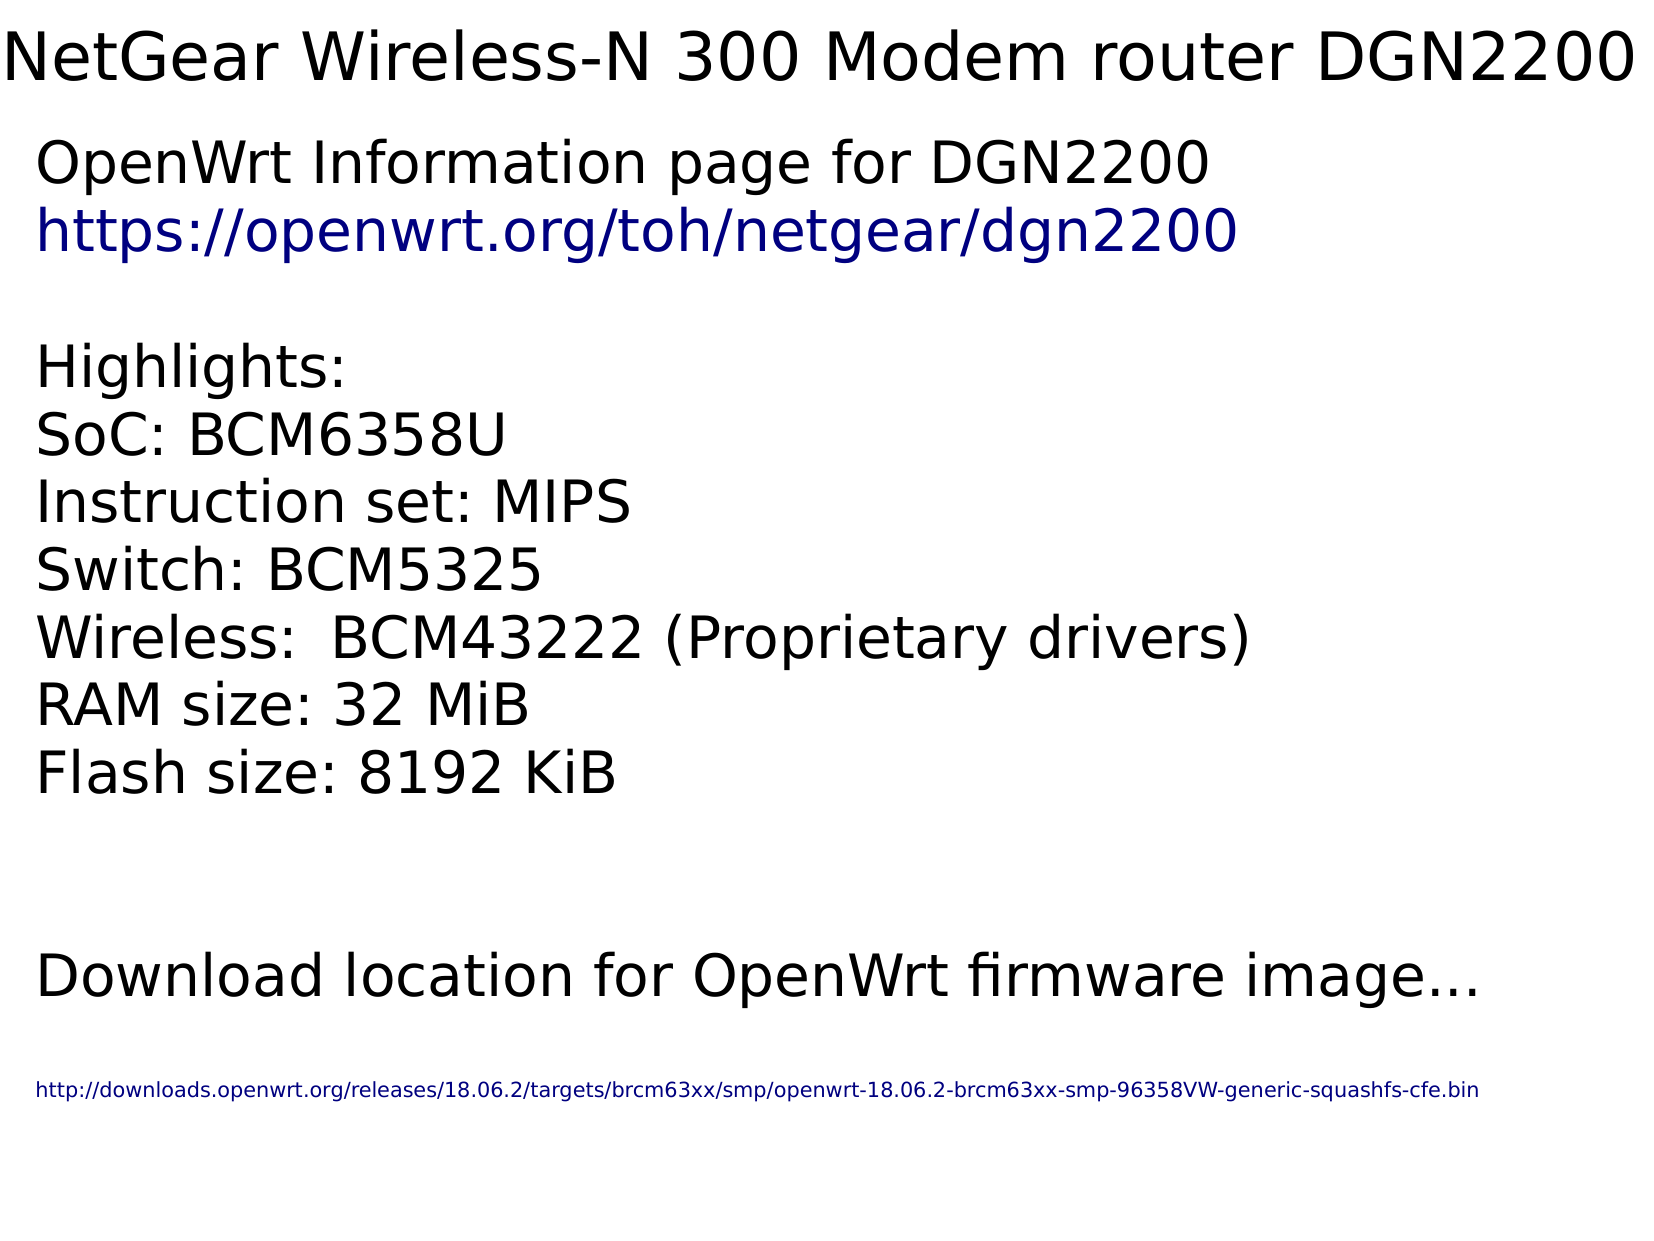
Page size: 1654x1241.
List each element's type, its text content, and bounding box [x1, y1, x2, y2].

subtitle OpenWrt Information page for DGN2200 https://openwrt.org/toh/netgear/dgn2200 Highlights: SoC: BCM6358U Instruction set: MIPS Switch: BCM5325 Wireless: BCM43222 (Proprietary drivers) RAM size: 32 MiB Flash size: 8192 KiB Download location for OpenWrt firmware image... http://downloads.openwrt.org/releases/18.06.2/targets/brcm63xx/smp/openwrt-18.06.2-brcm63xx-smp-96358VW-generic-squashfs-cfe.bin [35, 129, 1583, 1195]
title NetGear Wireless-N 300 Modem router DGN2200 [0, 5, 1642, 110]
